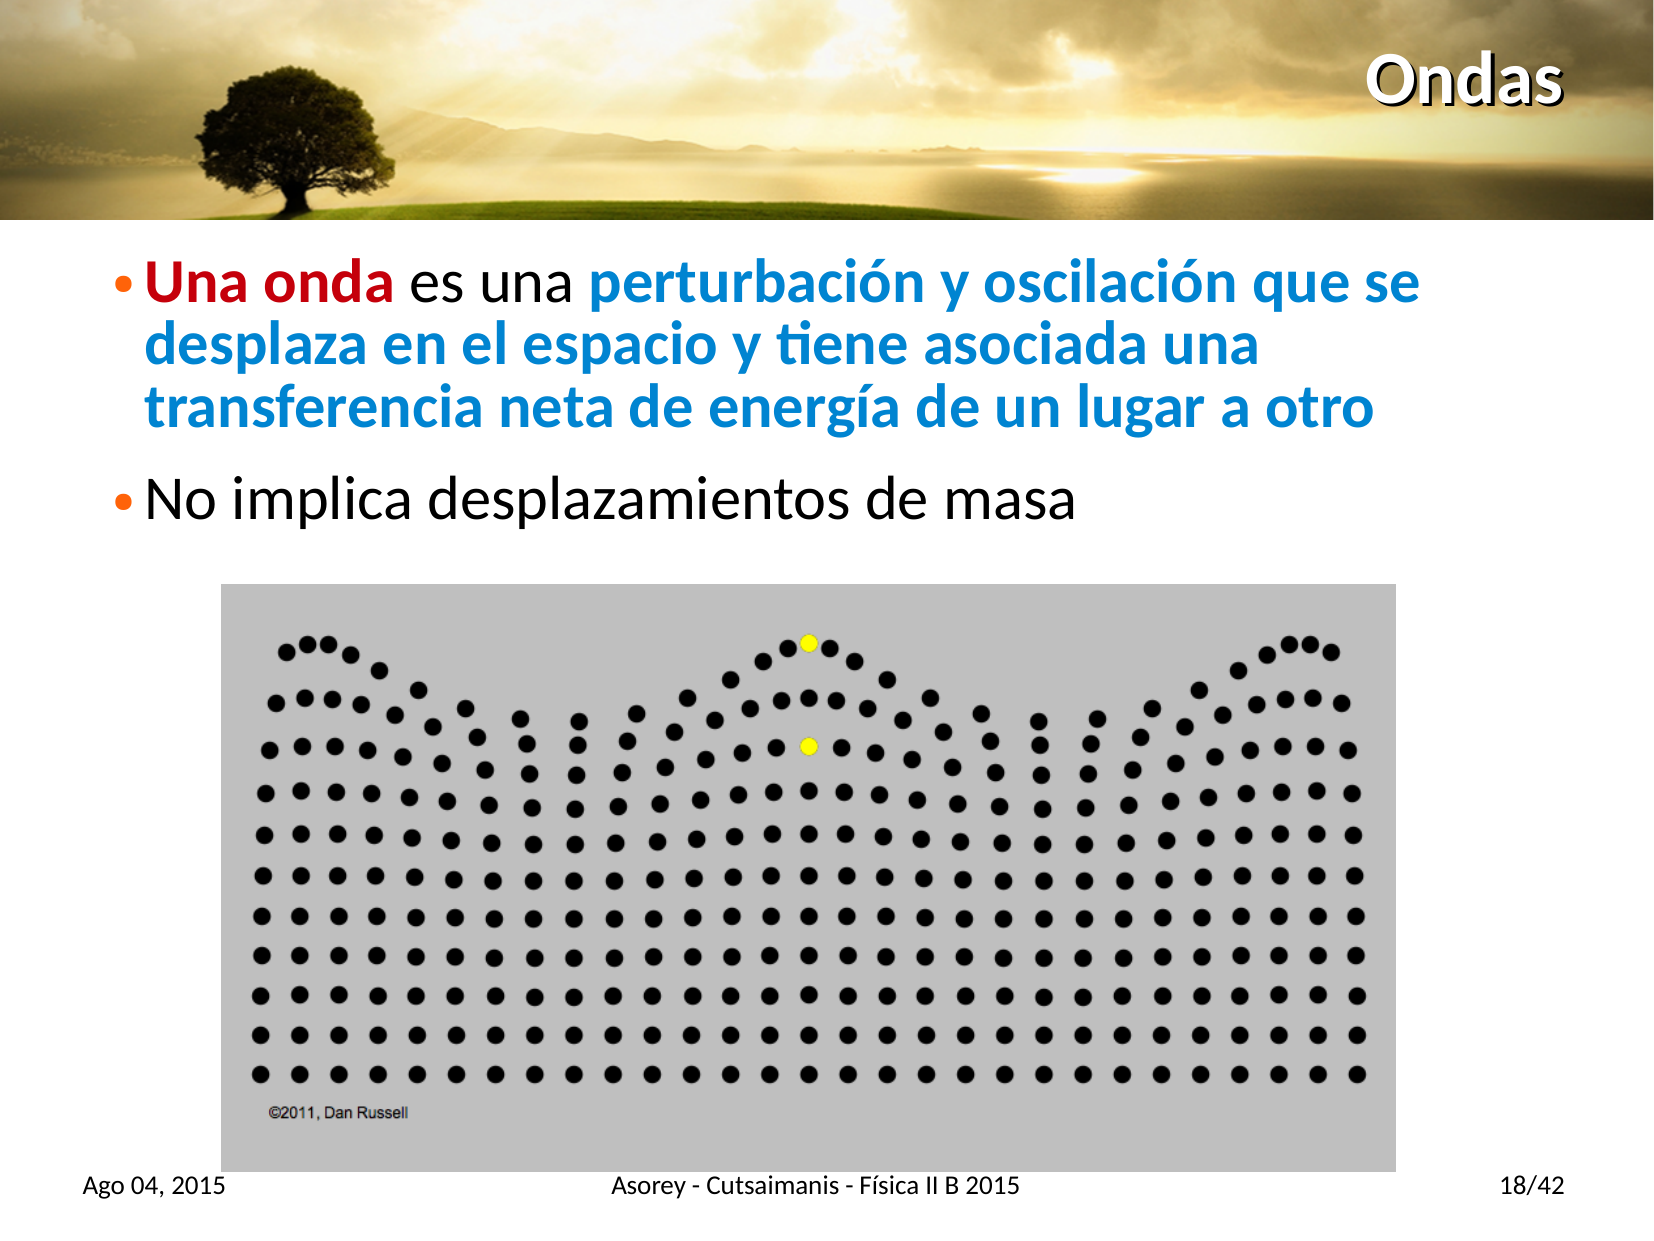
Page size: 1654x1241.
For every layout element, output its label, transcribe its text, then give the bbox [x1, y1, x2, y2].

picture [221, 584, 1396, 1172]
list Una onda es una perturbación y oscilación que se desplaza en el espacio y tiene asociada una transferencia neta de energía de un lugar a otro No implica desplazamientos de masa [82, 255, 1571, 685]
title Ondas [75, 19, 1564, 151]
picture [0, 0, 1654, 220]
